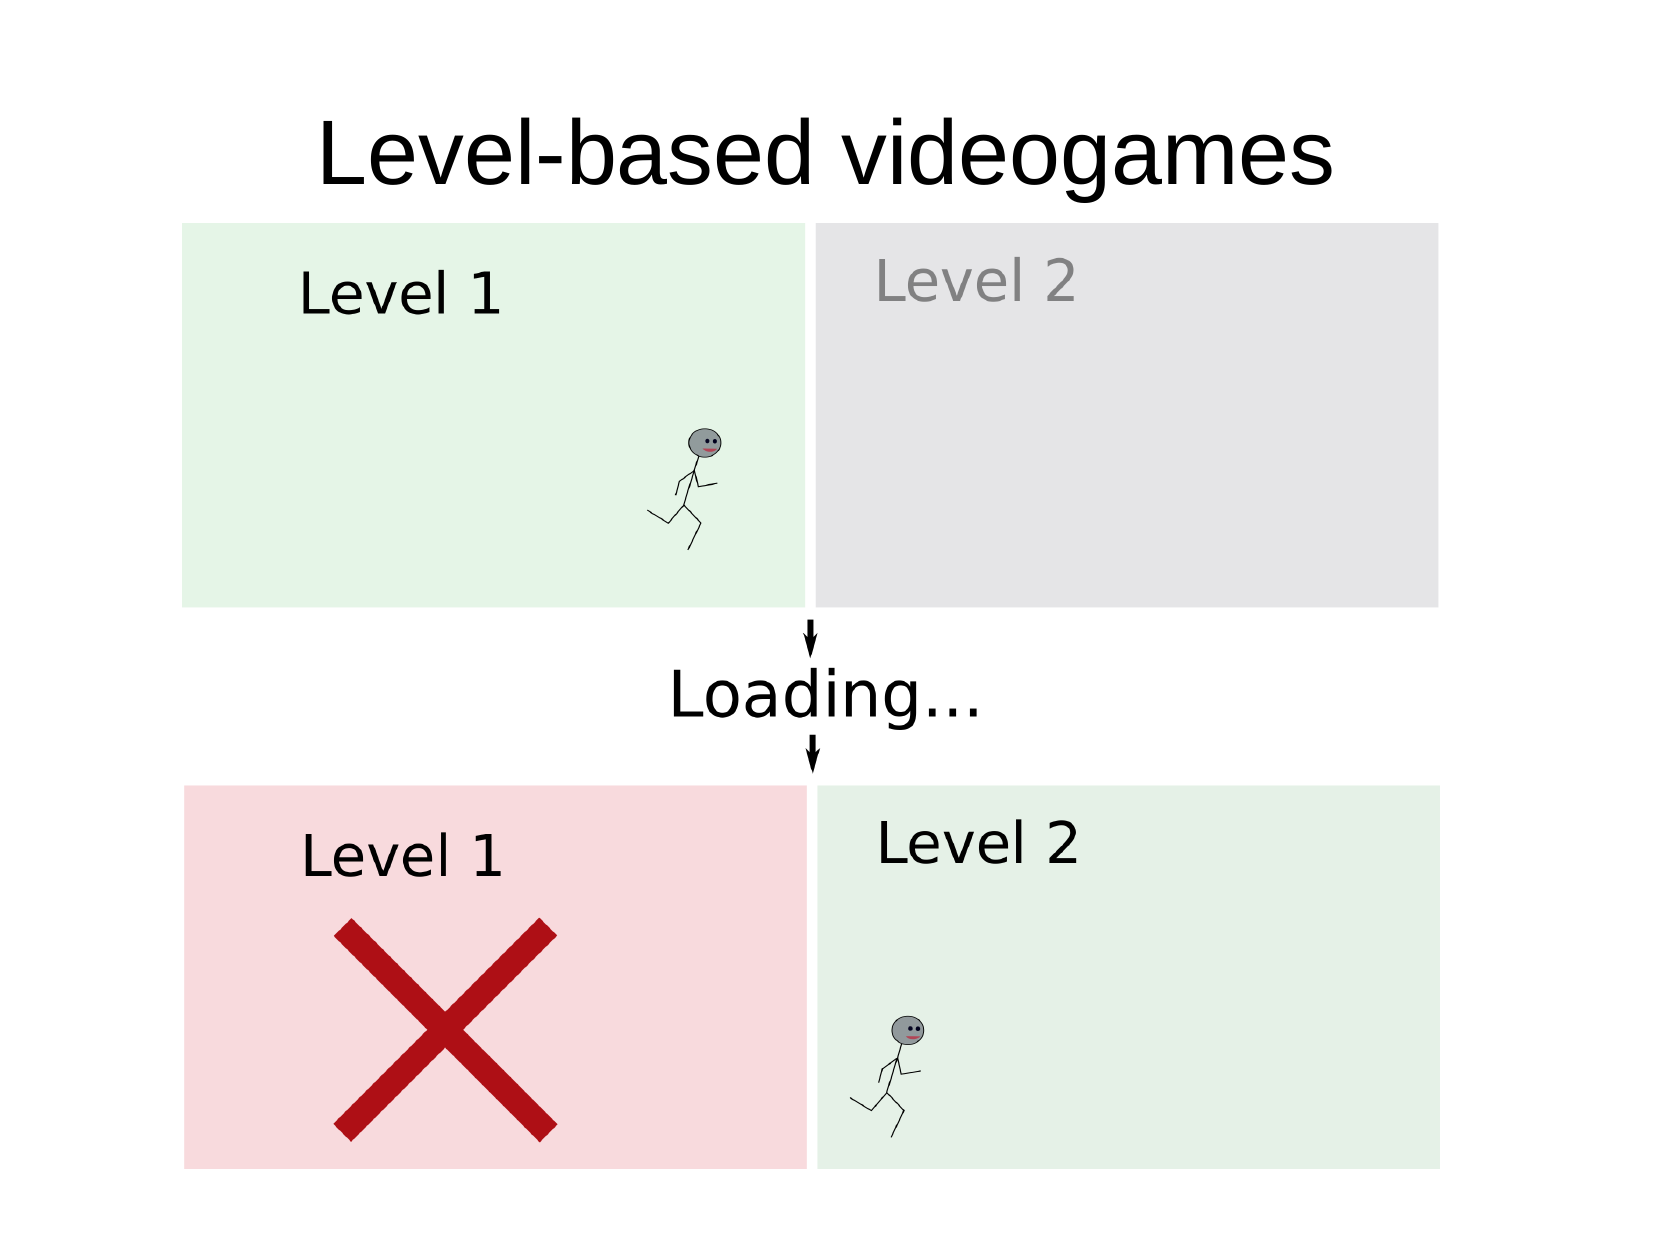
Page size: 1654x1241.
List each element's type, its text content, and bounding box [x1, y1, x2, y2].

picture [182, 223, 1440, 1169]
title Level-based videogames [82, 49, 1571, 257]
